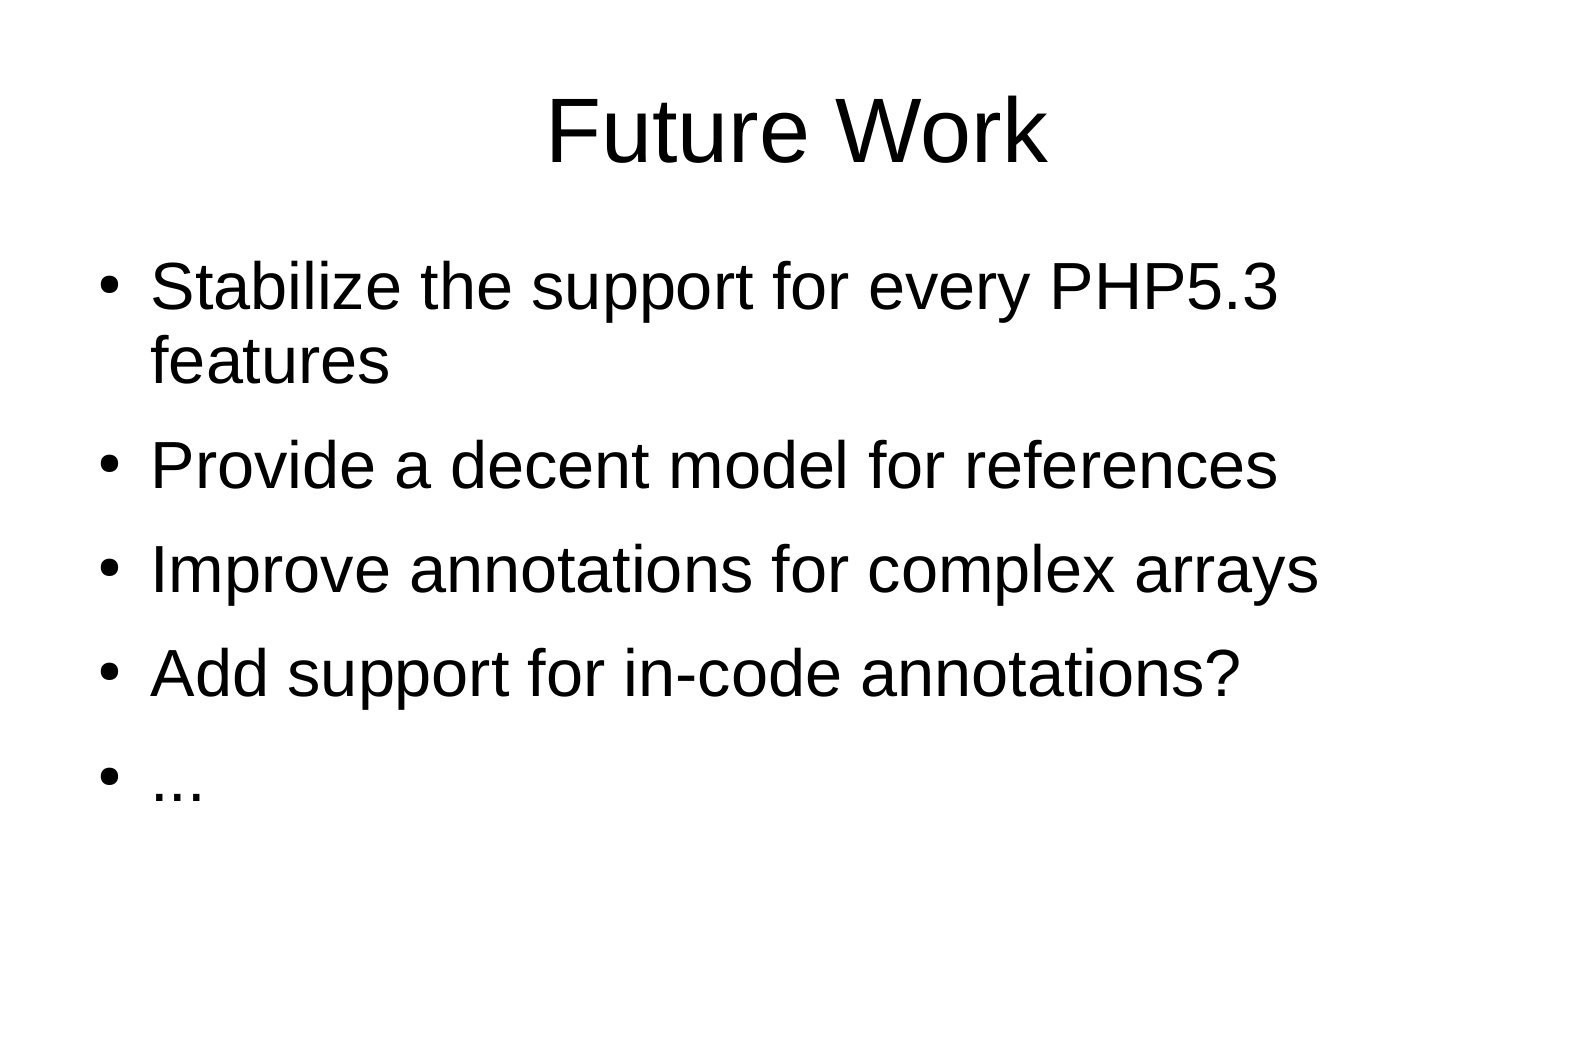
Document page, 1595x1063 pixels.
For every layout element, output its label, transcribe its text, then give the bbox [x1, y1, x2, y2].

list Stabilize the support for every PHP5.3 features Provide a decent model for references Improve annotations for complex arrays Add support for in-code annotations? ... [79, 248, 1515, 936]
title Future Work [79, 49, 1515, 213]
